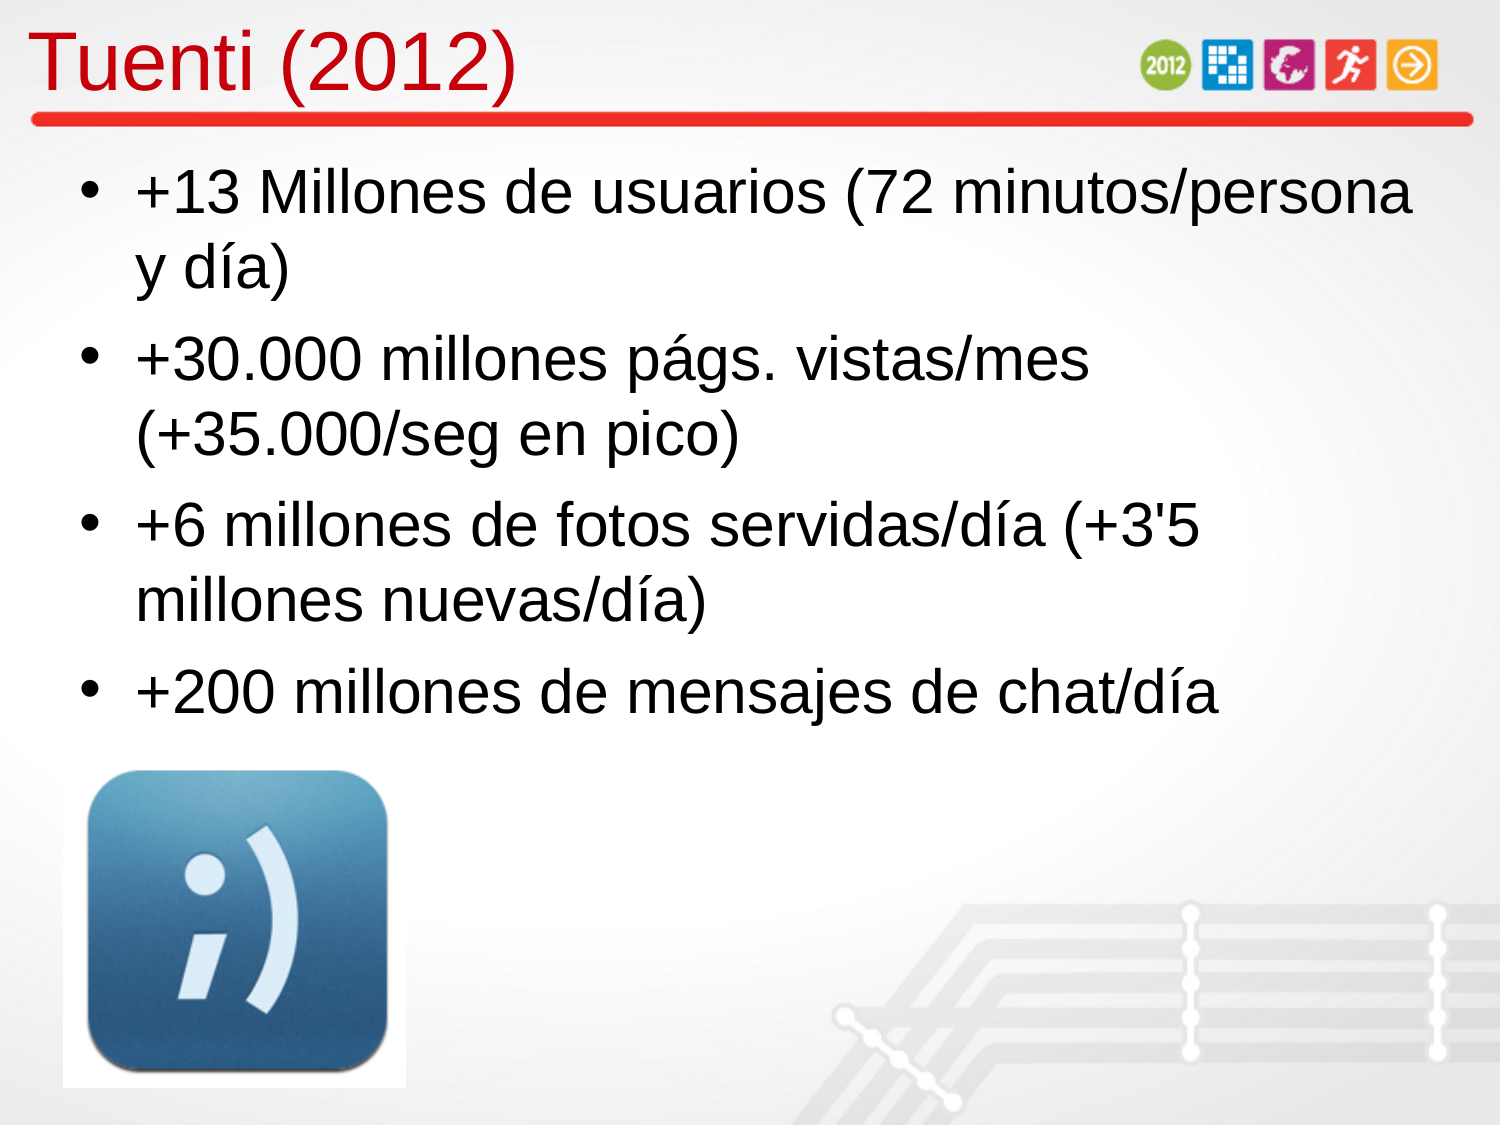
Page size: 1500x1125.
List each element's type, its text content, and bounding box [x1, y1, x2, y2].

title Tuenti (2012) [12, 0, 976, 121]
picture [0, 0, 1500, 1125]
list +13 Millones de usuarios (72 minutos/persona y día) +30.000 millones págs. vistas/mes (+35.000/seg en pico) +6 millones de fotos servidas/día (+3'5 millones nuevas/día) +200 millones de mensajes de chat/día [64, 136, 1465, 1125]
